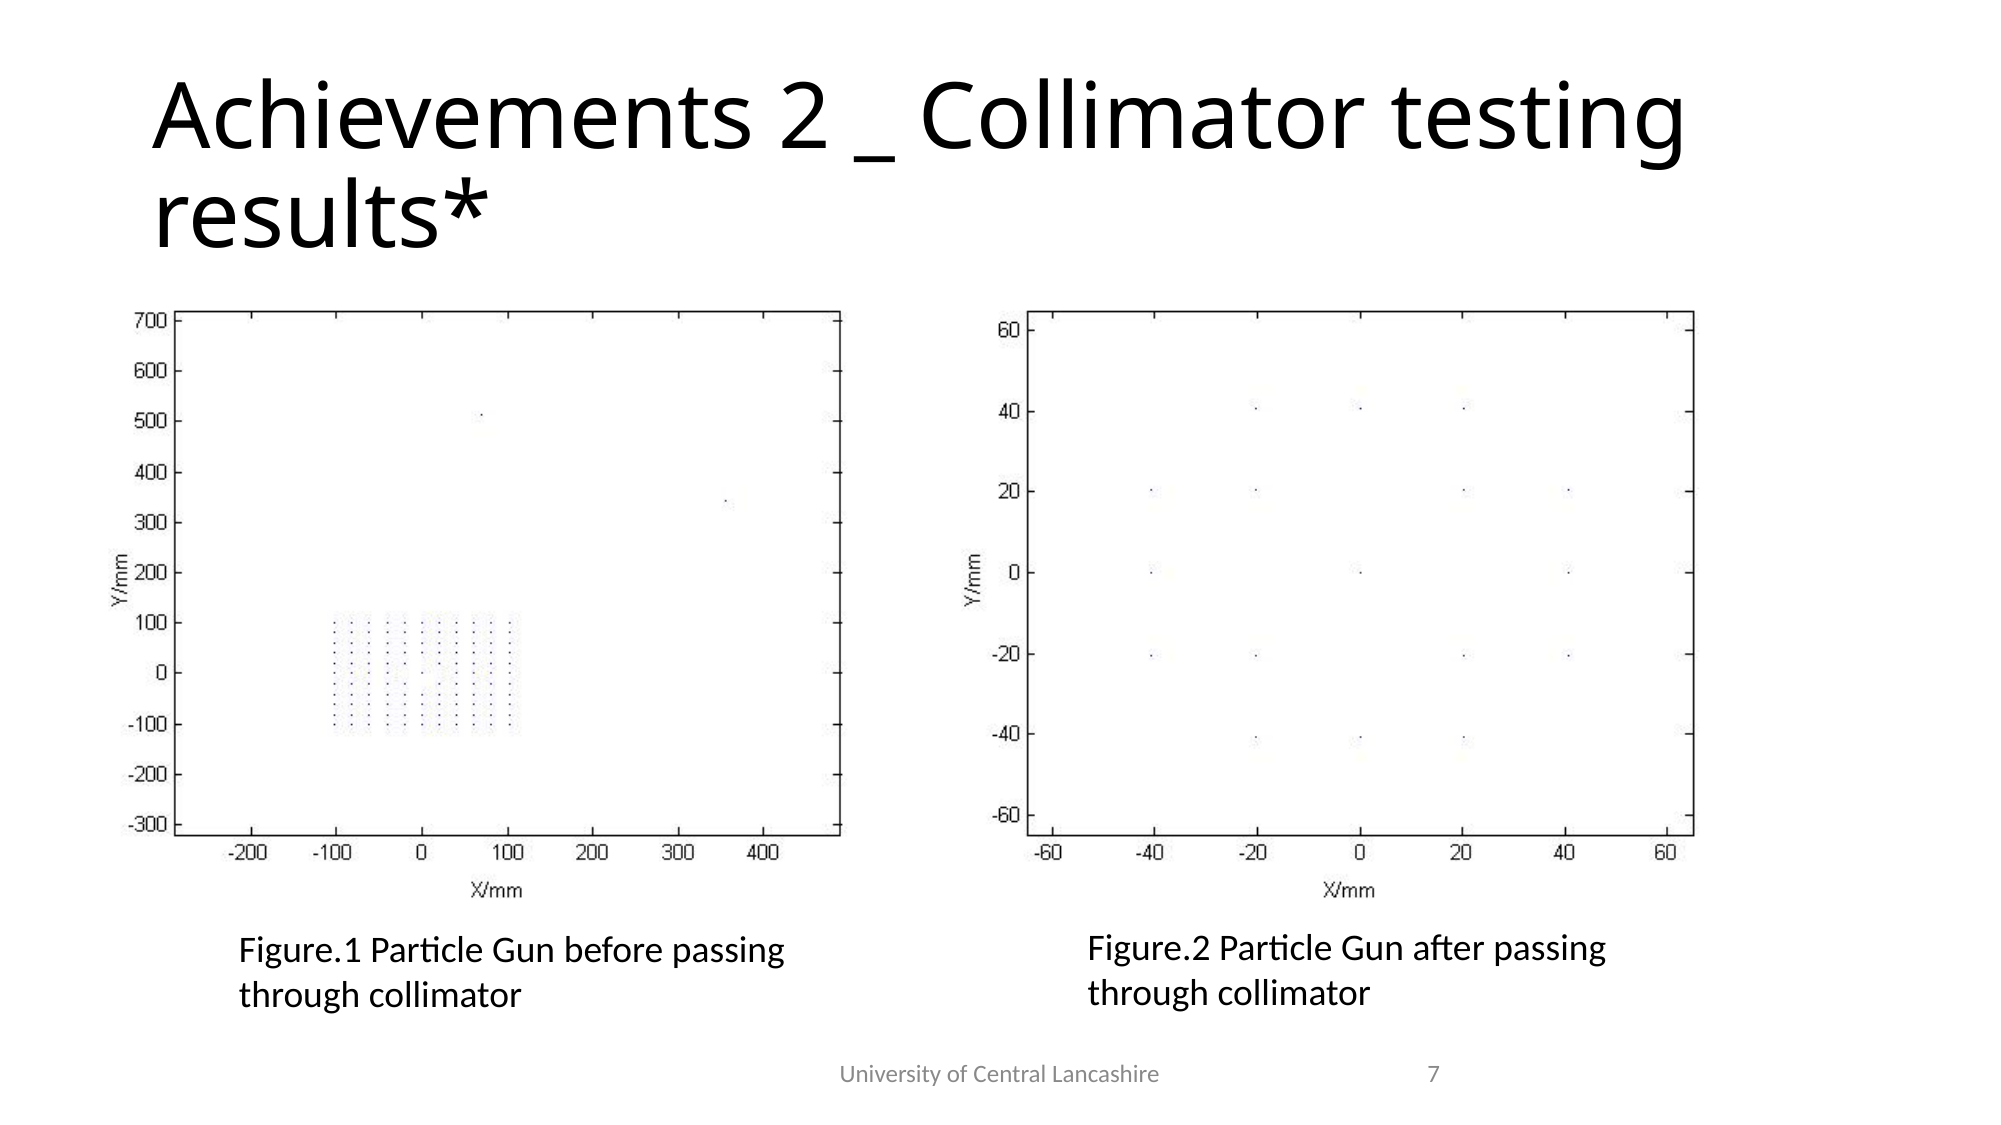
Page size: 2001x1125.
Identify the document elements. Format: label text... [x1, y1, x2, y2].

picture [46, 261, 1776, 918]
text_box Figure.1 Particle Gun before passing through collimator [223, 917, 813, 1024]
text_box University of Central Lancashire [662, 1042, 1338, 1103]
text_box [1412, 1042, 1863, 1103]
title Achievements 2 _ Collimator testing results* [137, 59, 1863, 278]
text_box Figure.2 Particle Gun after passing through collimator [1072, 915, 1662, 1022]
